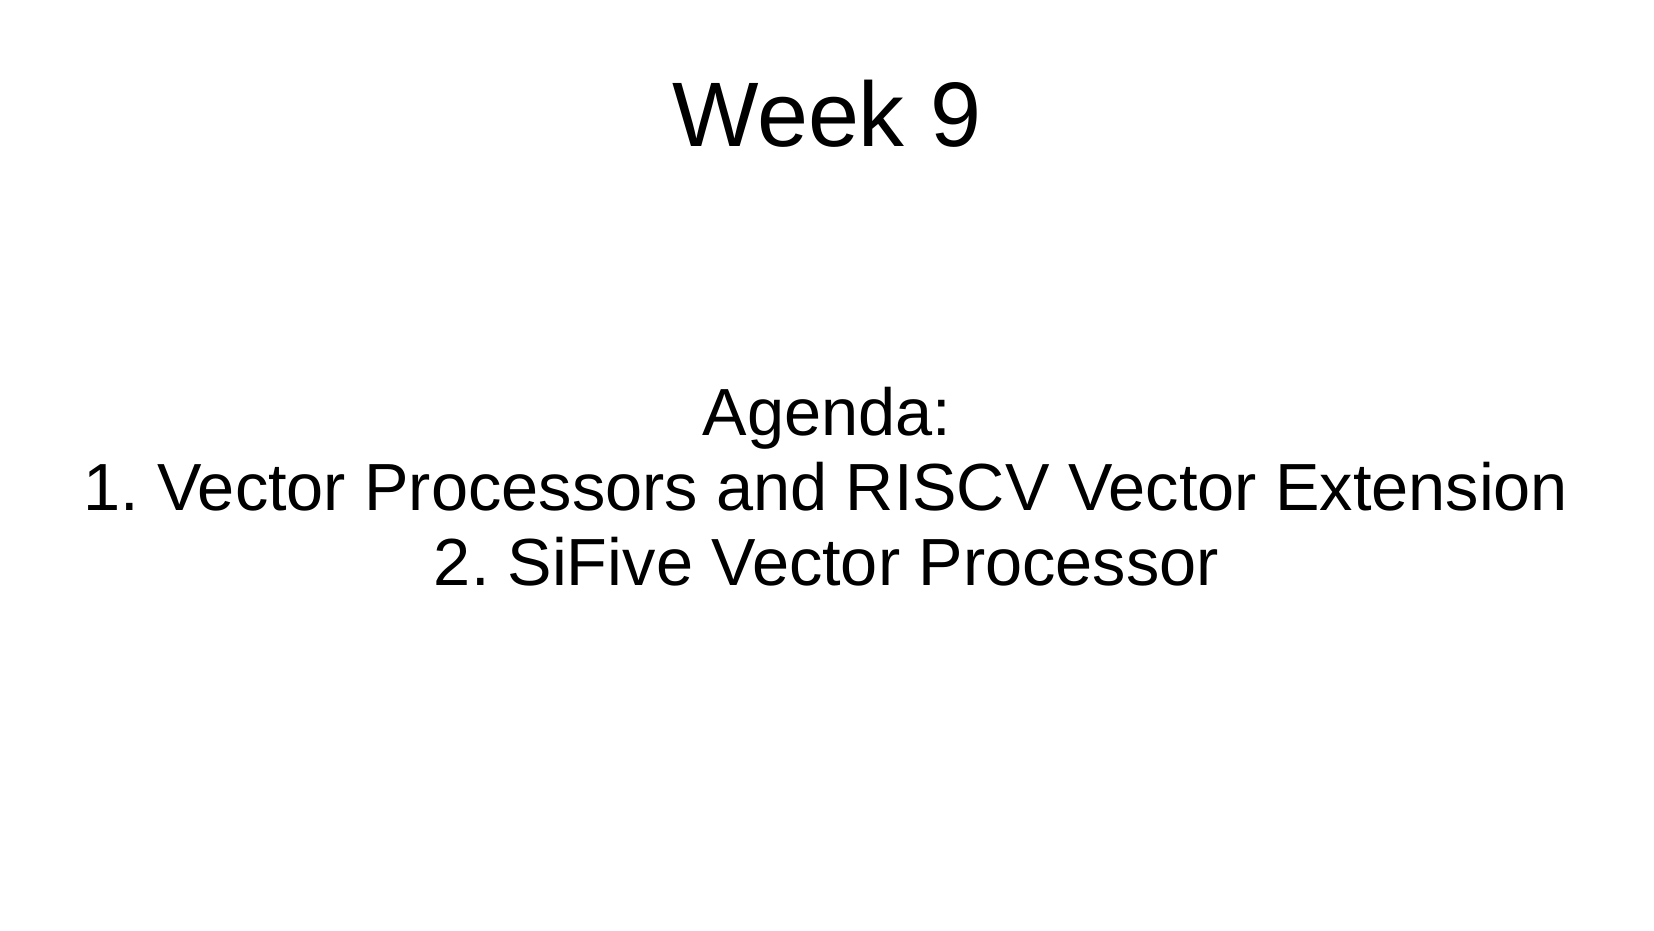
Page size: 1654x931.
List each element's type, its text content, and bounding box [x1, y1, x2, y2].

title Week 9 [82, 37, 1571, 193]
subtitle Agenda: 1. Vector Processors and RISCV Vector Extension 2. SiFive Vector Processor [82, 217, 1571, 758]
